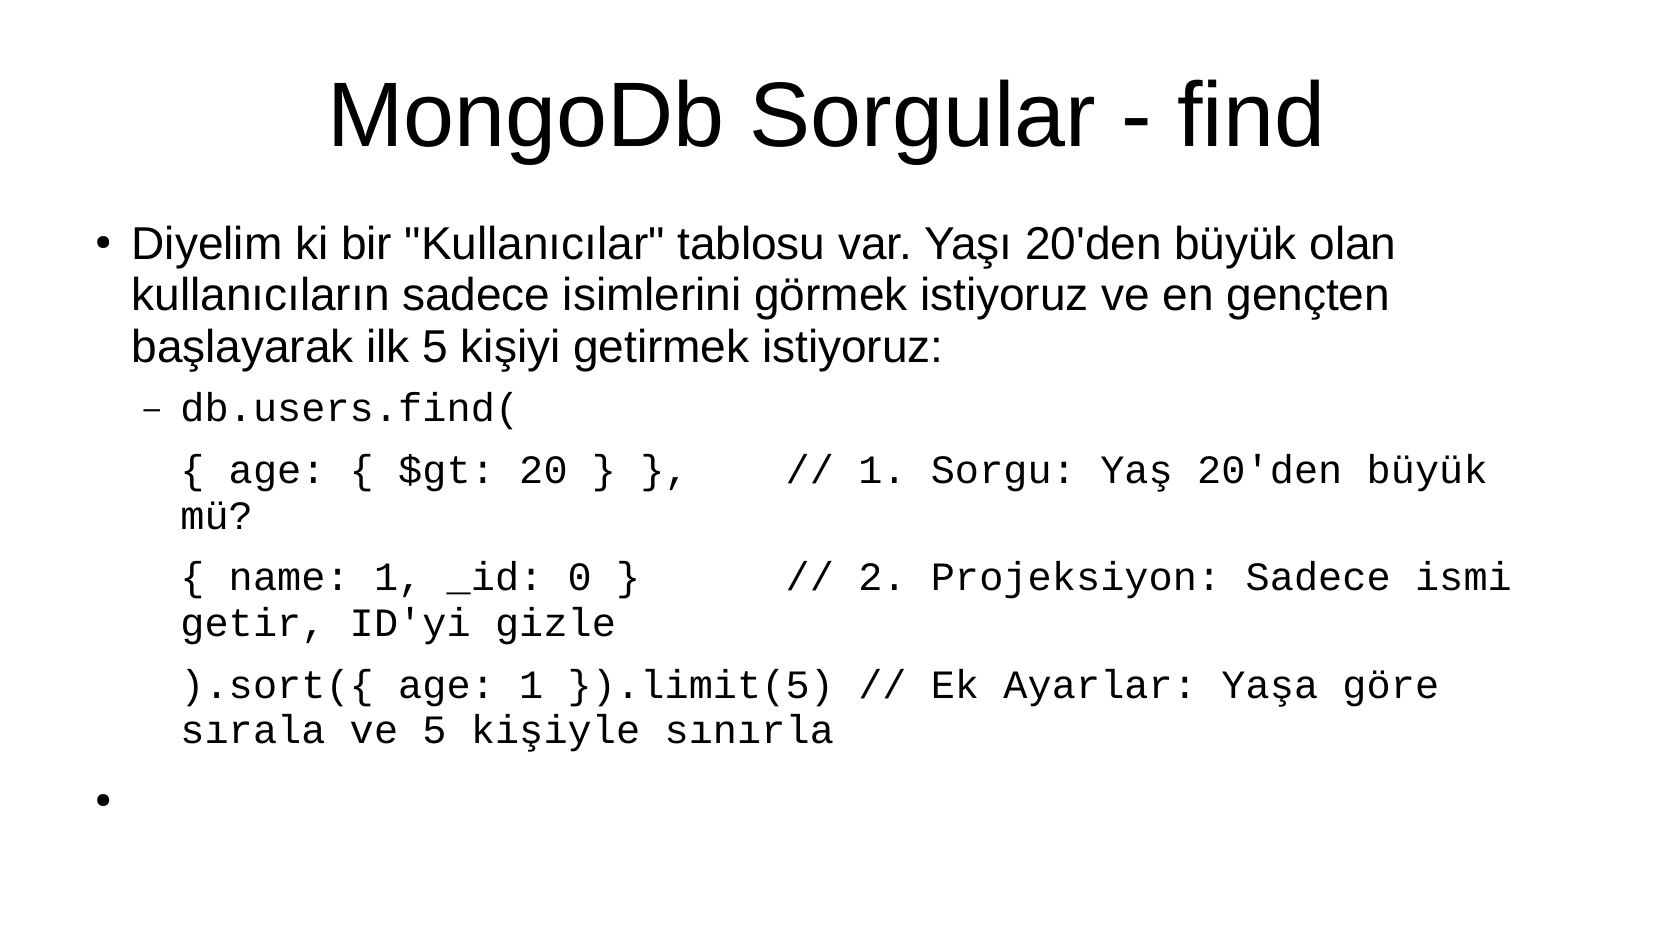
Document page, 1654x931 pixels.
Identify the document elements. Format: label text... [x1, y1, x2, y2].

list Diyelim ki bir "Kullanıcılar" tablosu var. Yaşı 20'den büyük olan kullanıcıların sadece isimlerini görmek istiyoruz ve en gençten başlayarak ilk 5 kişiyi getirmek istiyoruz: db.users.find( { age: { $gt: 20 } }, // 1. Sorgu: Yaş 20'den büyük mü? { name: 1, _id: 0 } // 2. Projeksiyon: Sadece ismi getir, ID'yi gizle ).sort({ age: 1 }).limit(5) // Ek Ayarlar: Yaşa göre sırala ve 5 kişiyle sınırla [82, 217, 1571, 758]
title MongoDb Sorgular - find [82, 37, 1571, 193]
